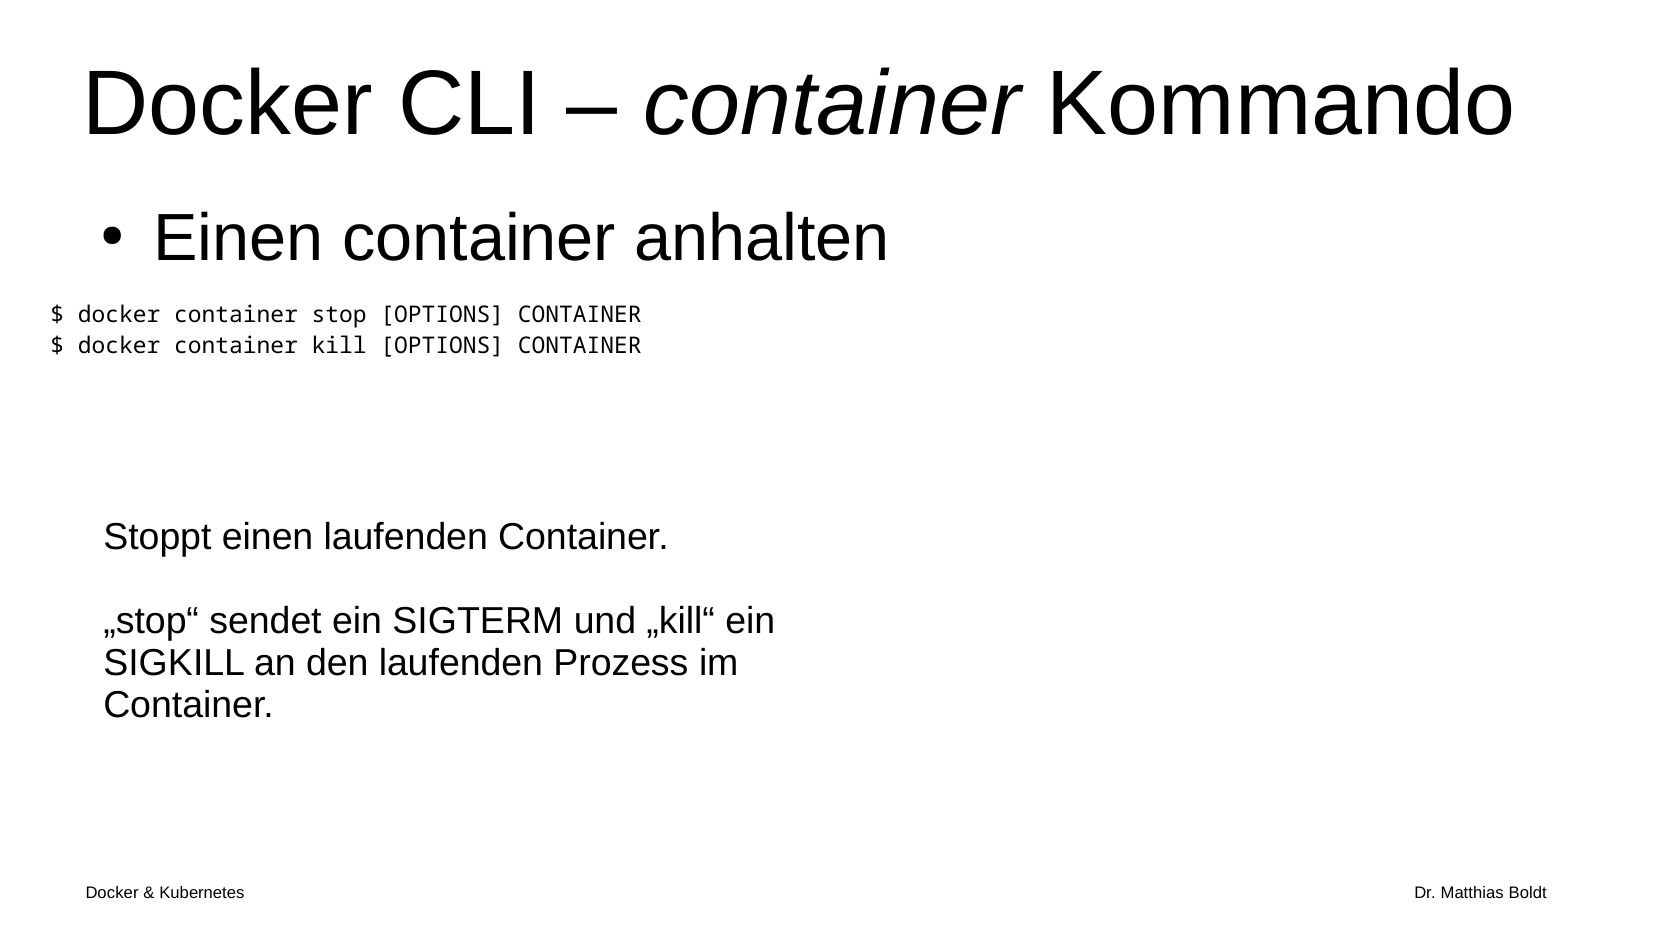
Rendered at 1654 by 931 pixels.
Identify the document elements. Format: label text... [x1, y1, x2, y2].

list Einen container anhalten [82, 199, 1453, 378]
text_box Docker & Kubernetes Dr. Matthias Boldt [70, 875, 1563, 910]
text_box $ docker container stop [OPTIONS] CONTAINER $ docker container kill [OPTIONS] CONTAINER [35, 290, 1382, 449]
text_box Stoppt einen laufenden Container. „stop“ sendet ein SIGTERM und „kill“ ein SIGKILL an den laufenden Prozess im Container. [88, 507, 804, 839]
title Docker CLI – container Kommando [82, 25, 1571, 181]
